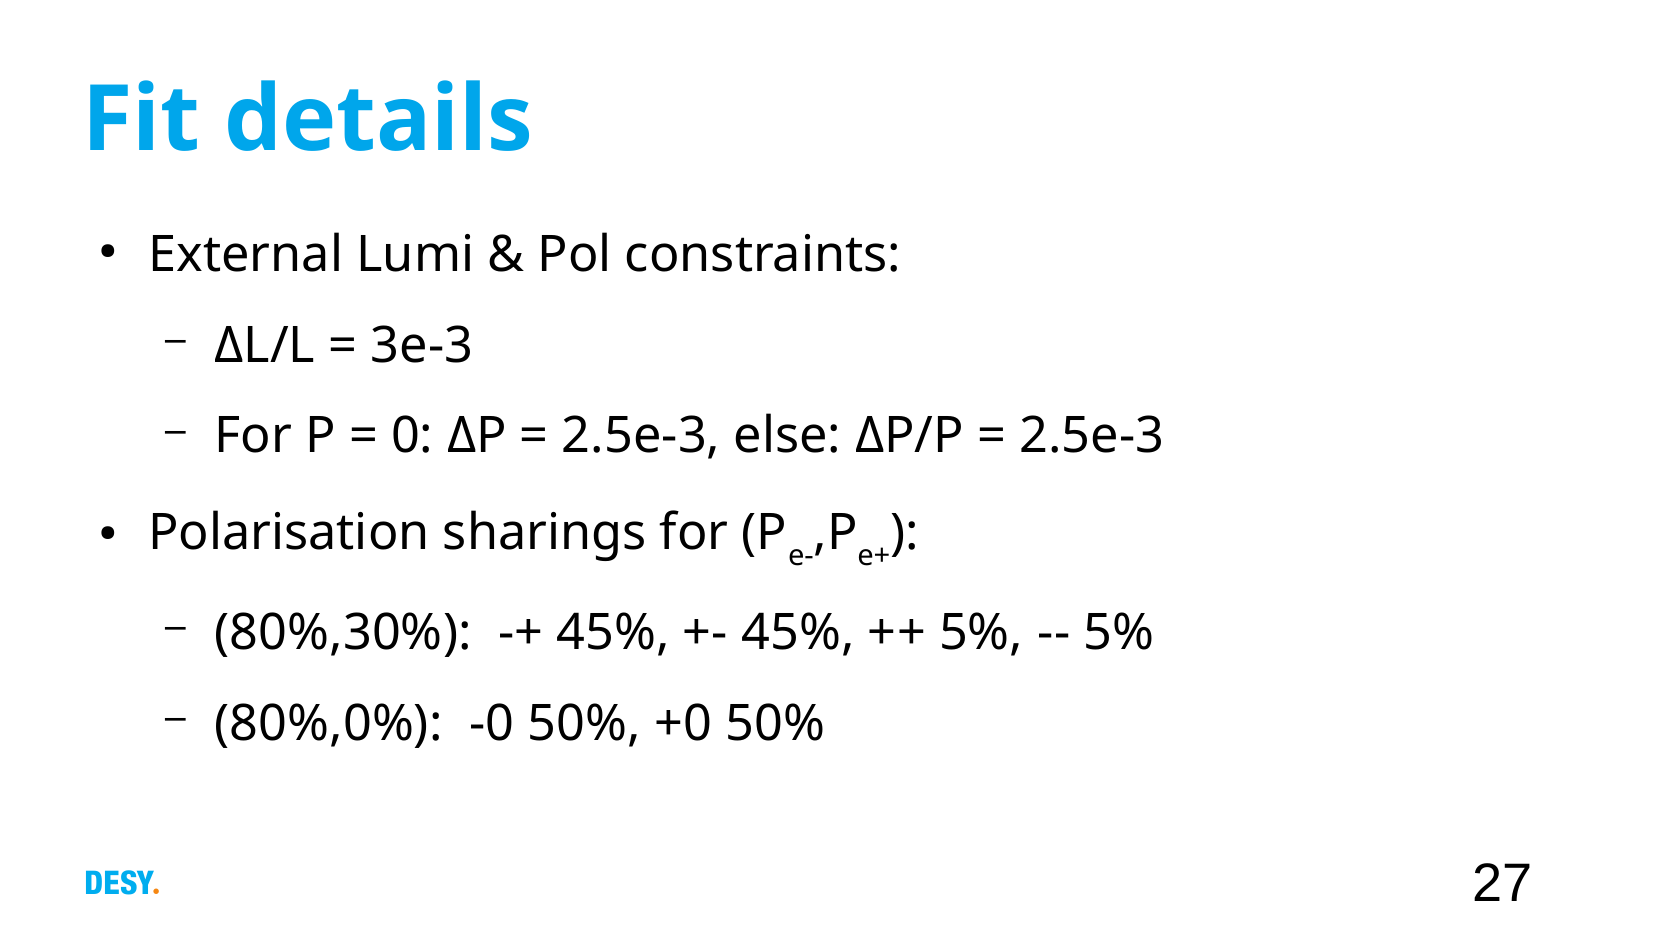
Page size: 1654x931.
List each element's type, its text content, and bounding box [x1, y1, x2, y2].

title Fit details [82, 37, 1571, 193]
list External Lumi & Pol constraints: ΔL/L = 3e-3 For P = 0: ΔP = 2.5e-3, else: ΔP/P = 2.5e-3 Polarisation sharings for (Pe-,Pe+): (80%,30%): -+ 45%, +- 45%, ++ 5%, -- 5% (80%,0%): -0 50%, +0 50% [82, 217, 1571, 758]
